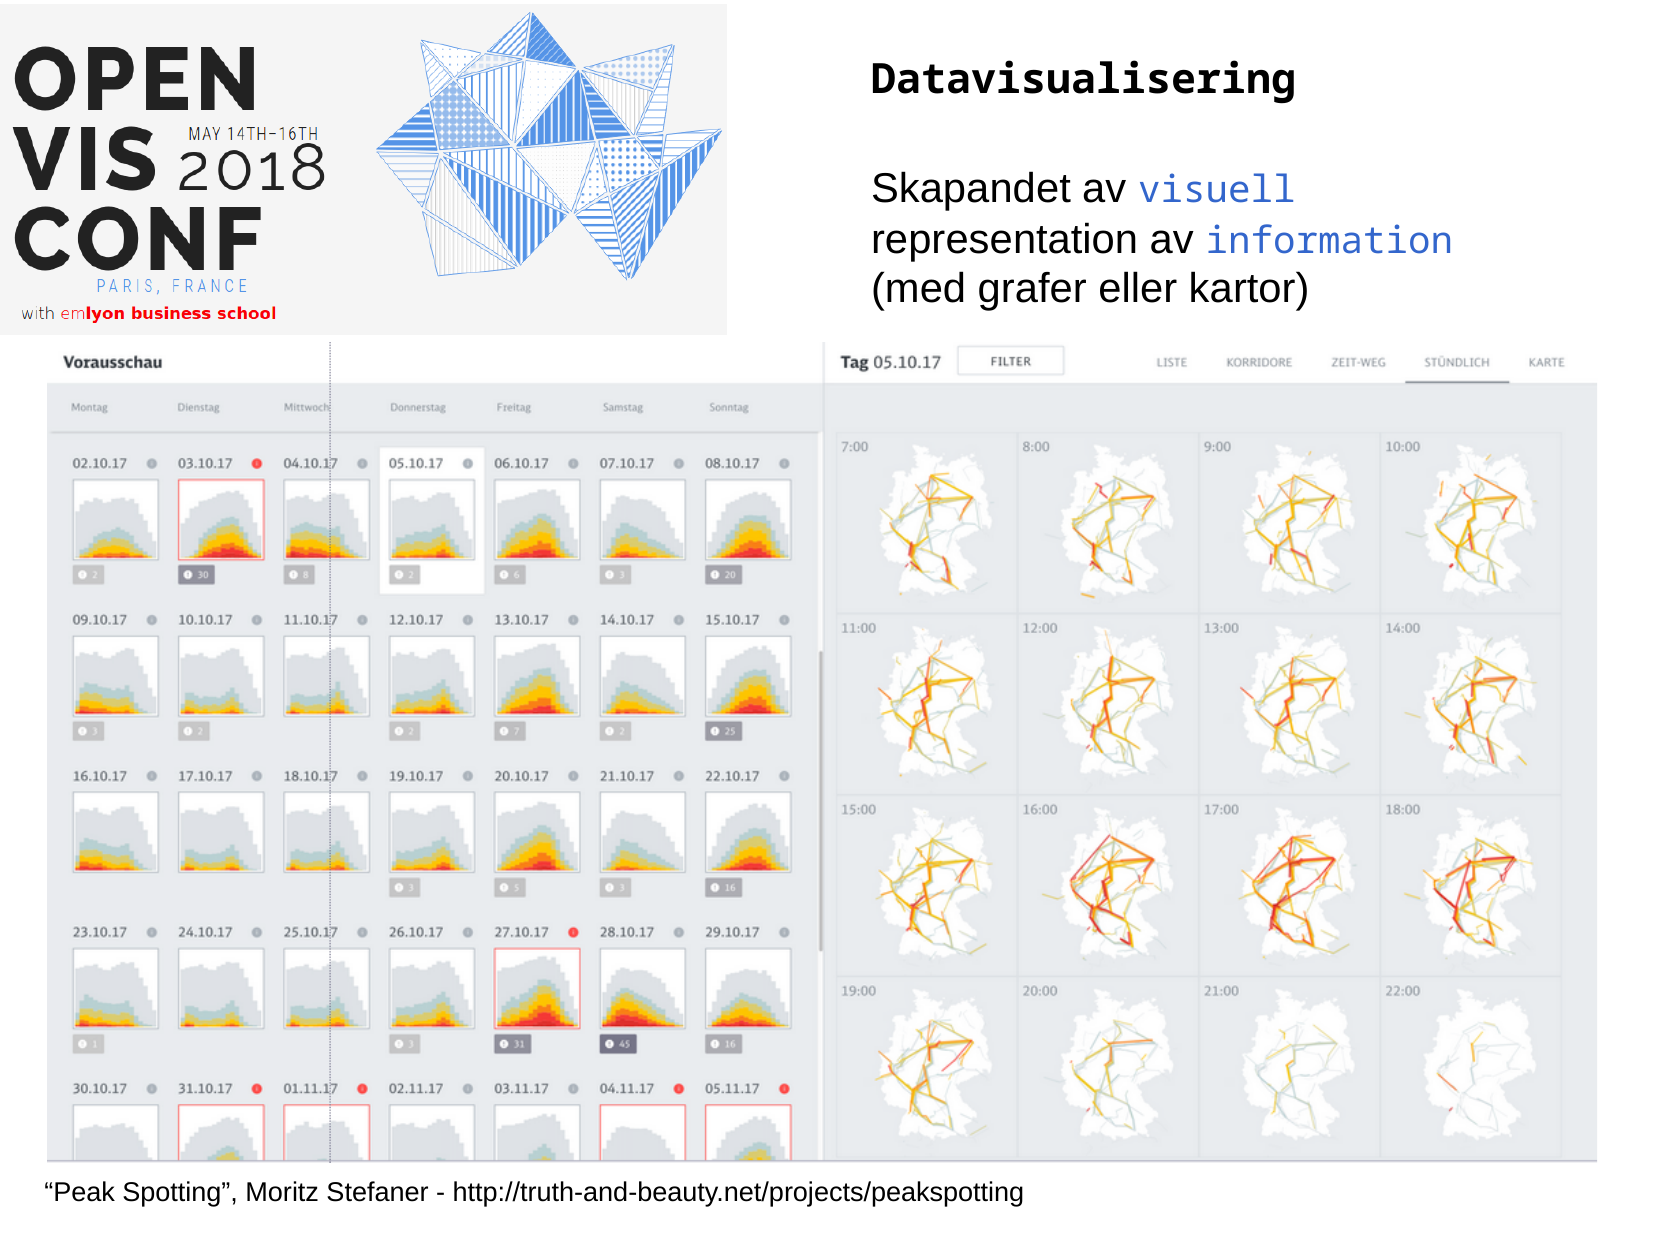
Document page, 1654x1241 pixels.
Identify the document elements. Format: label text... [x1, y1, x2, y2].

picture [0, 4, 727, 335]
text_box “Peak Spotting”, Moritz Stefaner - http://truth-and-beauty.net/projects/peakspotting [29, 1169, 1046, 1217]
text_box Datavisualisering Skapandet av visuell representation av information (med grafer eller kartor) [856, 41, 1530, 293]
picture [47, 342, 1598, 1163]
